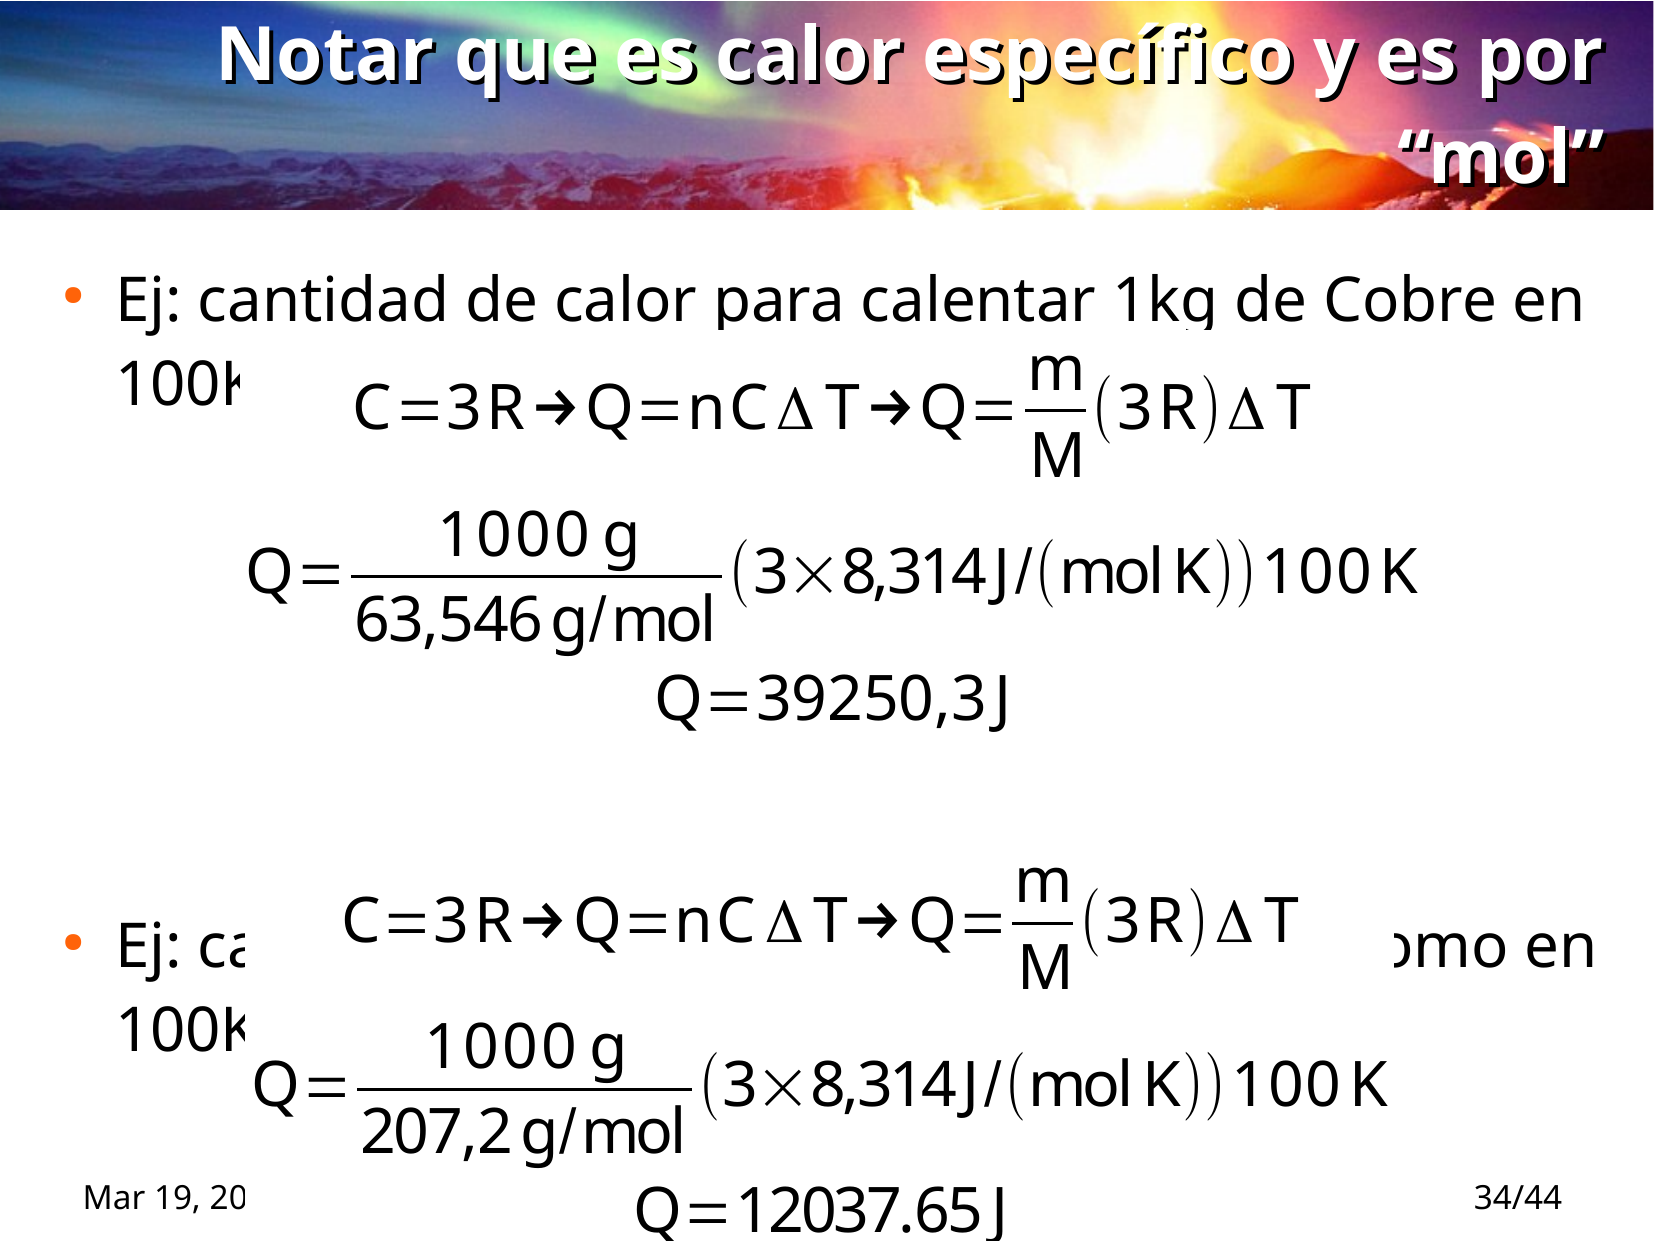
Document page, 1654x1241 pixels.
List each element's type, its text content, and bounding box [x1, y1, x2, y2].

chart [239, 330, 1425, 737]
picture [0, 1, 1654, 210]
title Notar que es calor específico y es por “mol” [45, 15, 1606, 191]
chart [245, 843, 1395, 1241]
list Ej: cantidad de calor para calentar 1kg de Cobre en 100K Ej: cantidad de calor para calentar 1kg de Plomo en 100K [45, 255, 1606, 1156]
